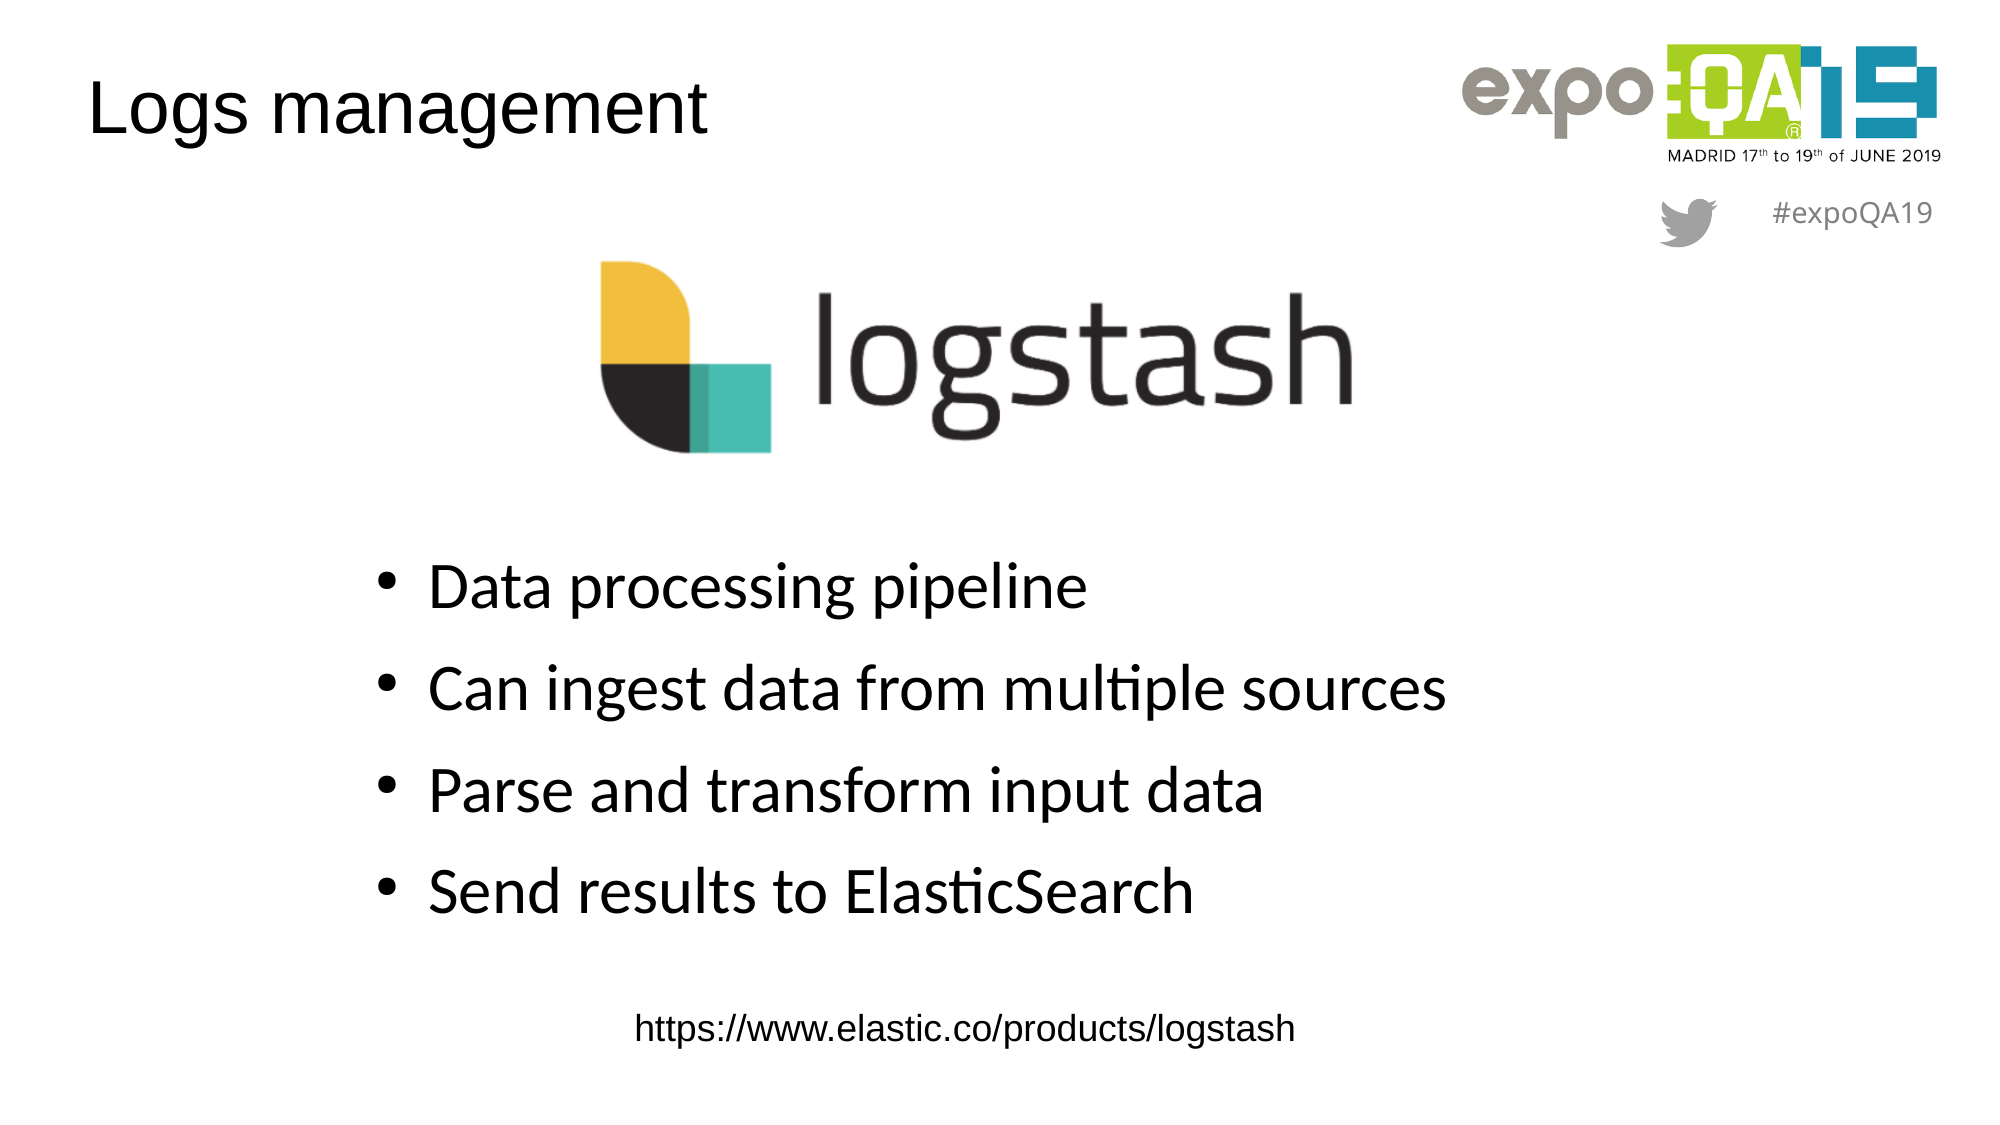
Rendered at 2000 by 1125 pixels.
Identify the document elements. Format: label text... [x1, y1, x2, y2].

list Data processing pipeline Can ingest data from multiple sources Parse and transform input data Send results to ElasticSearch [342, 543, 1689, 1087]
picture [566, 226, 1394, 490]
picture [1659, 193, 1718, 253]
title Logs management [72, 54, 1277, 164]
picture [1429, 37, 1948, 165]
text_box https://www.elastic.co/products/logstash [619, 999, 1406, 1099]
